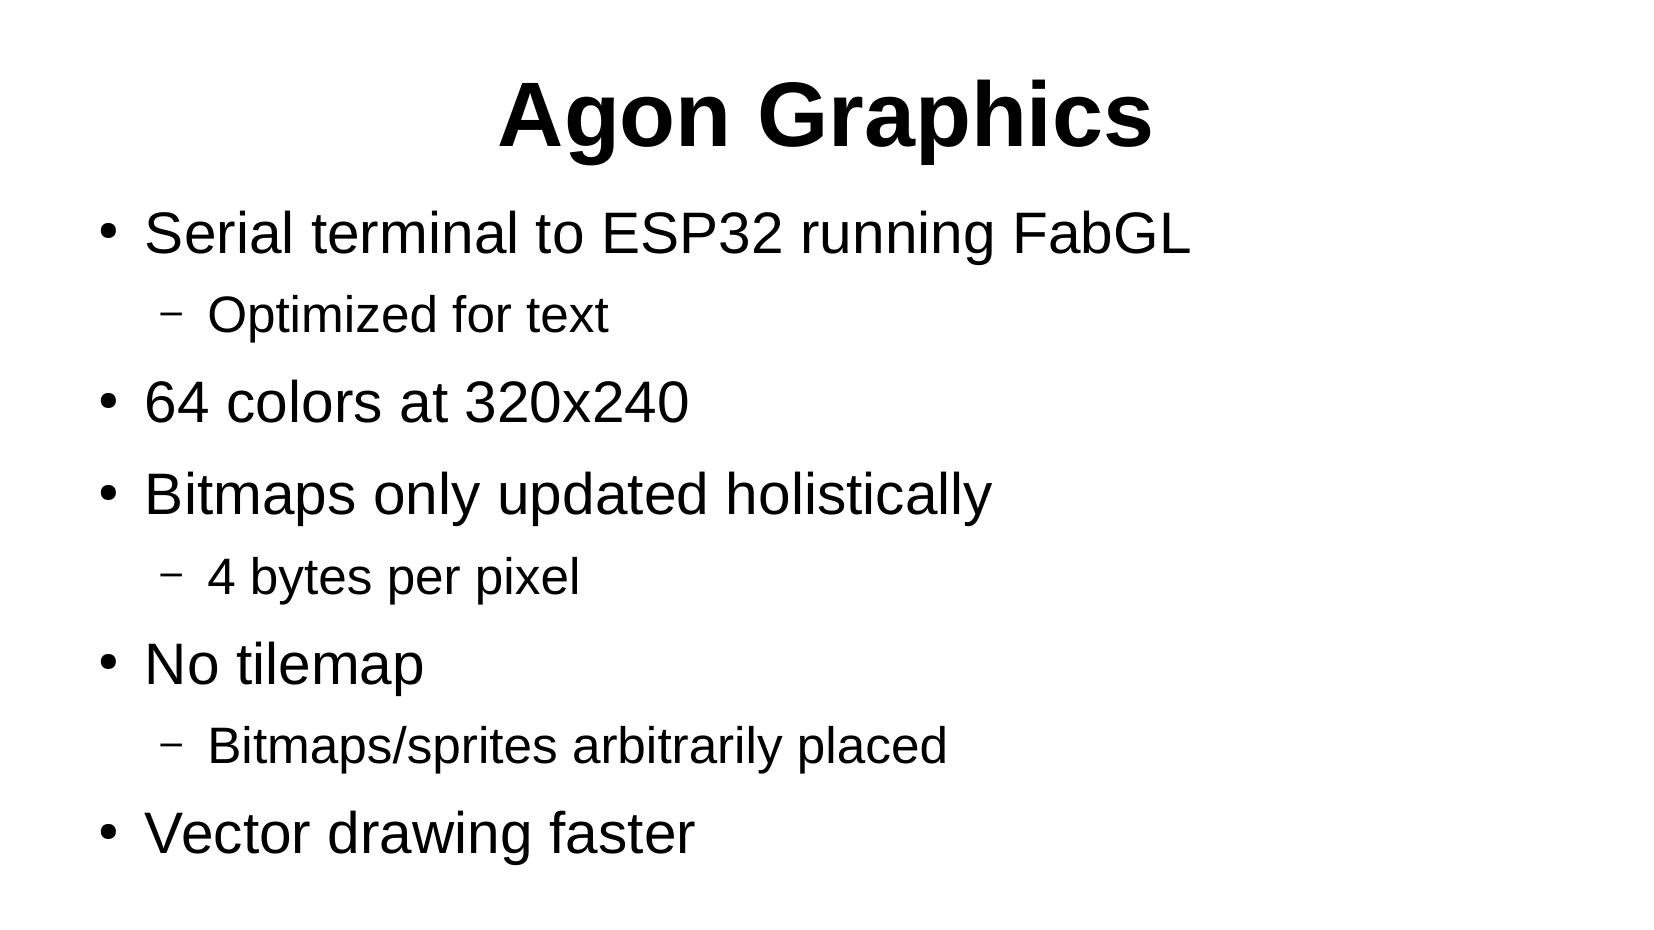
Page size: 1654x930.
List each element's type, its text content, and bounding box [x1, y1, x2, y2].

list Serial terminal to ESP32 running FabGL Optimized for text 64 colors at 320x240 Bitmaps only updated holistically 4 bytes per pixel No tilemap Bitmaps/sprites arbitrarily placed Vector drawing faster [82, 199, 1576, 868]
title Agon Graphics [82, 37, 1571, 193]
